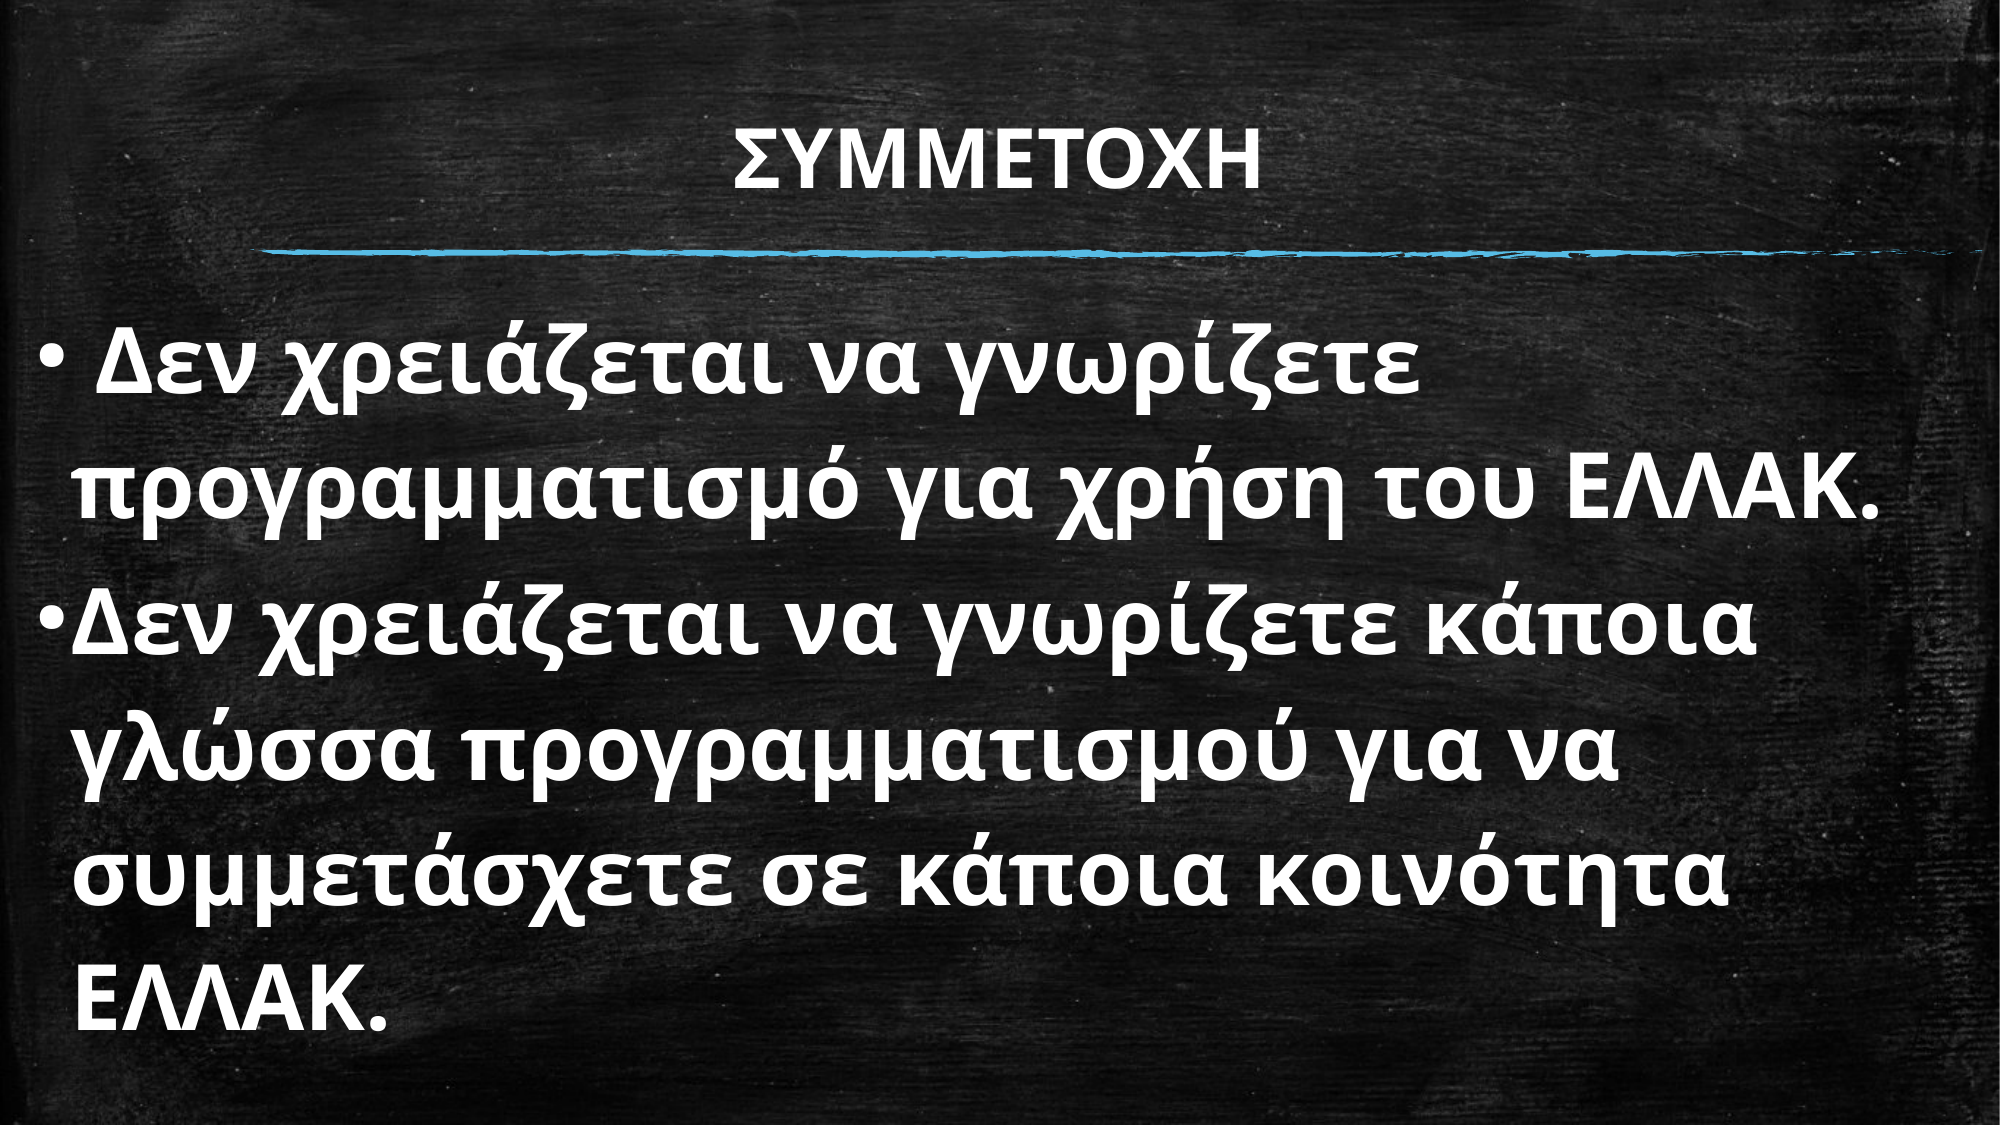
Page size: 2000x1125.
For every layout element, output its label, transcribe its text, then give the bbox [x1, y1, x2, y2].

title ΣΥΜΜΕΤΟΧΗ [249, 45, 1750, 213]
picture [0, 0, 2000, 1125]
subtitle Δεν χρειάζεται να γνωρίζετε προγραμματισμό για χρήση του ΕΛΛΑΚ. Δεν χρειάζεται να γνωρίζετε κάποια γλώσσα προγραμματισμού για να συμμετάσχετε σε κάποια κοινότητα ΕΛΛΑΚ. [35, 295, 1902, 1125]
